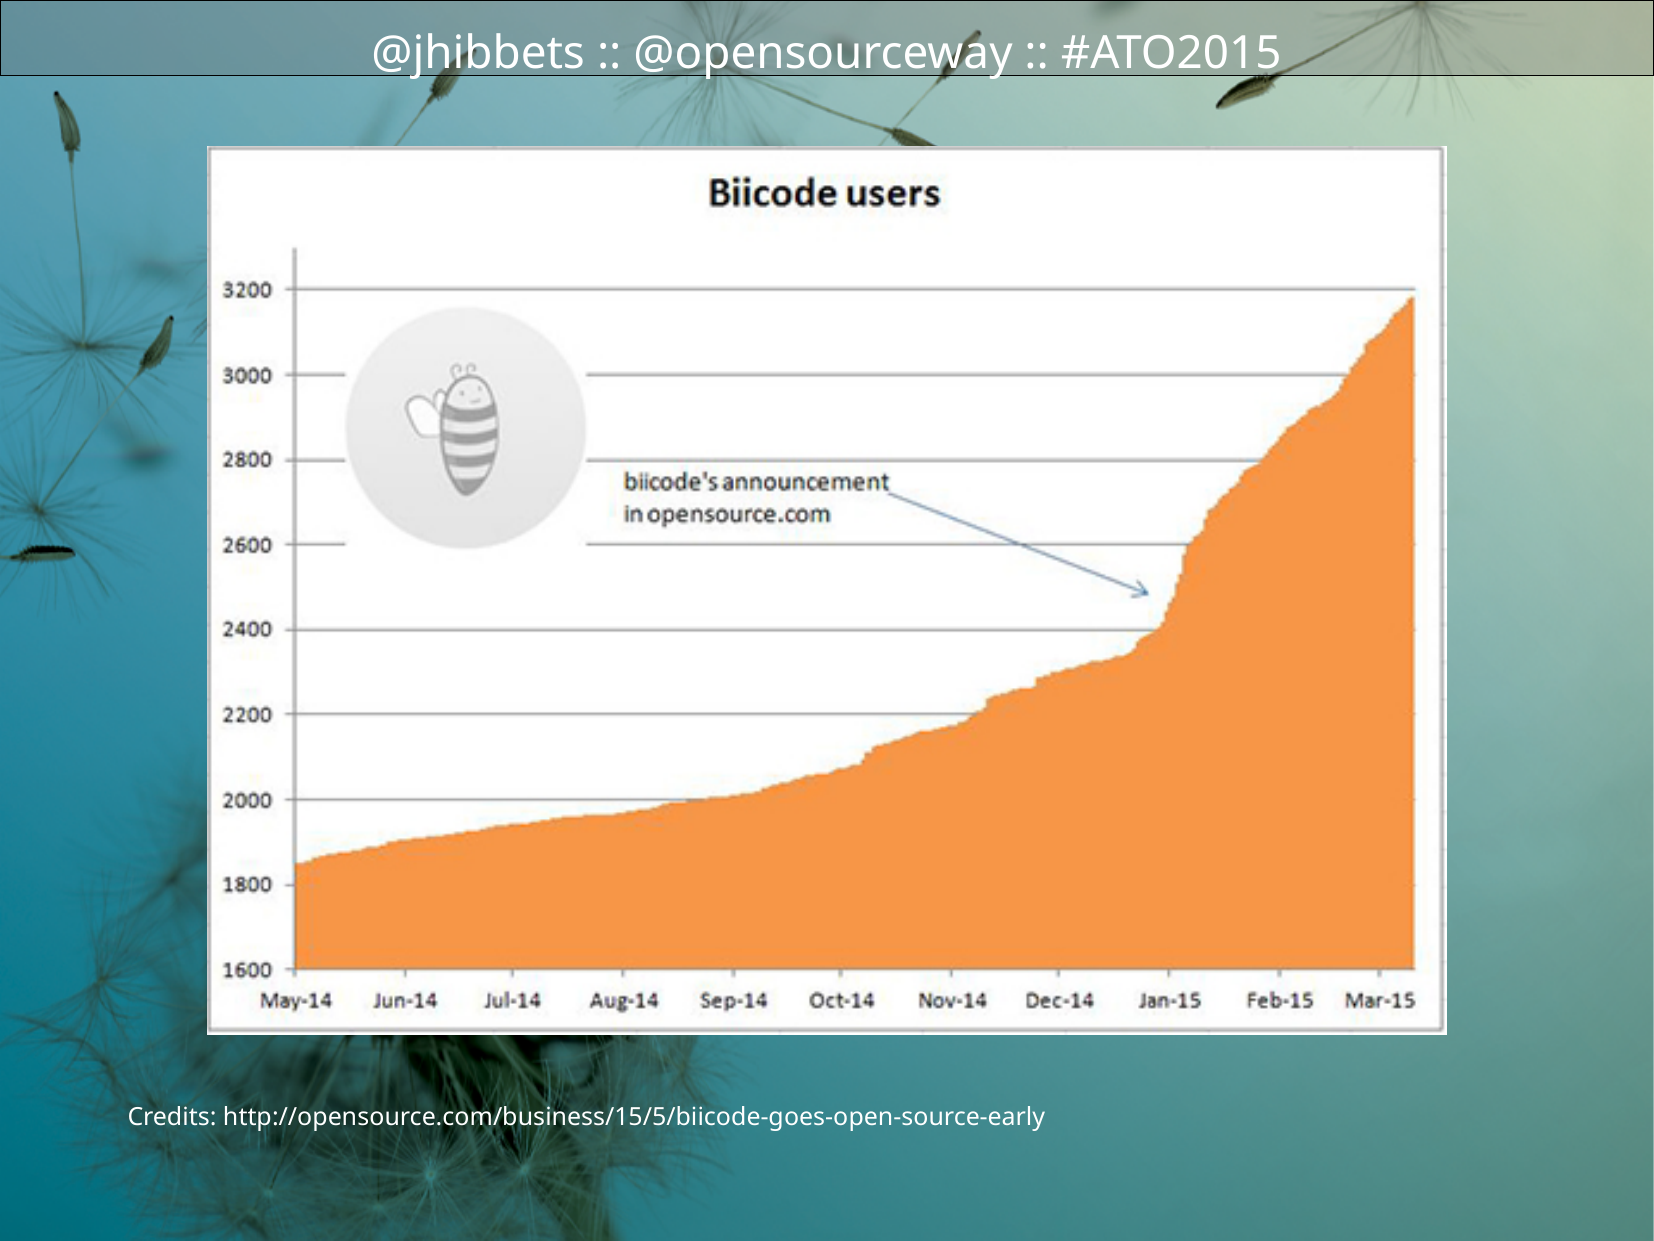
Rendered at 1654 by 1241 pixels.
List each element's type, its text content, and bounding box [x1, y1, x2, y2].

text_box Credits: http://opensource.com/business/15/5/biicode-goes-open-source-early [112, 1091, 1171, 1132]
picture [0, 76, 1654, 1241]
